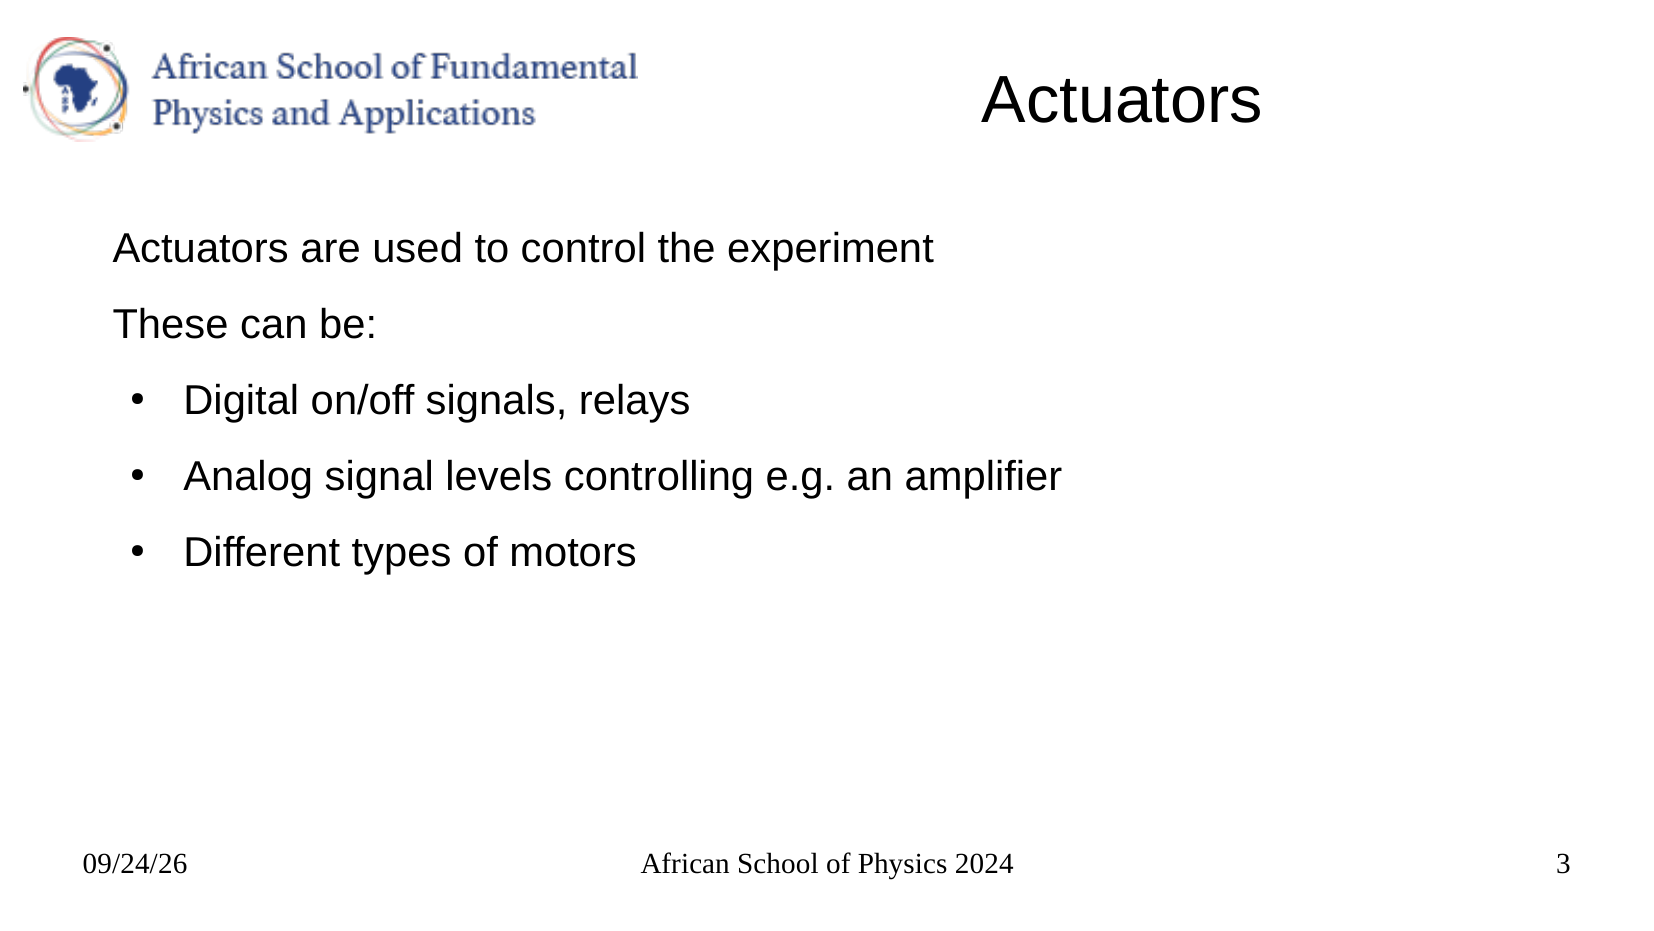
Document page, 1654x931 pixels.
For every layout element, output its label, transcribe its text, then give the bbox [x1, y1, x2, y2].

picture [23, 37, 635, 142]
list Actuators are used to control the experiment These can be: Digital on/off signals, relays Analog signal levels controlling e.g. an amplifier Different types of motors [112, 225, 1601, 765]
title Actuators [635, 21, 1610, 177]
